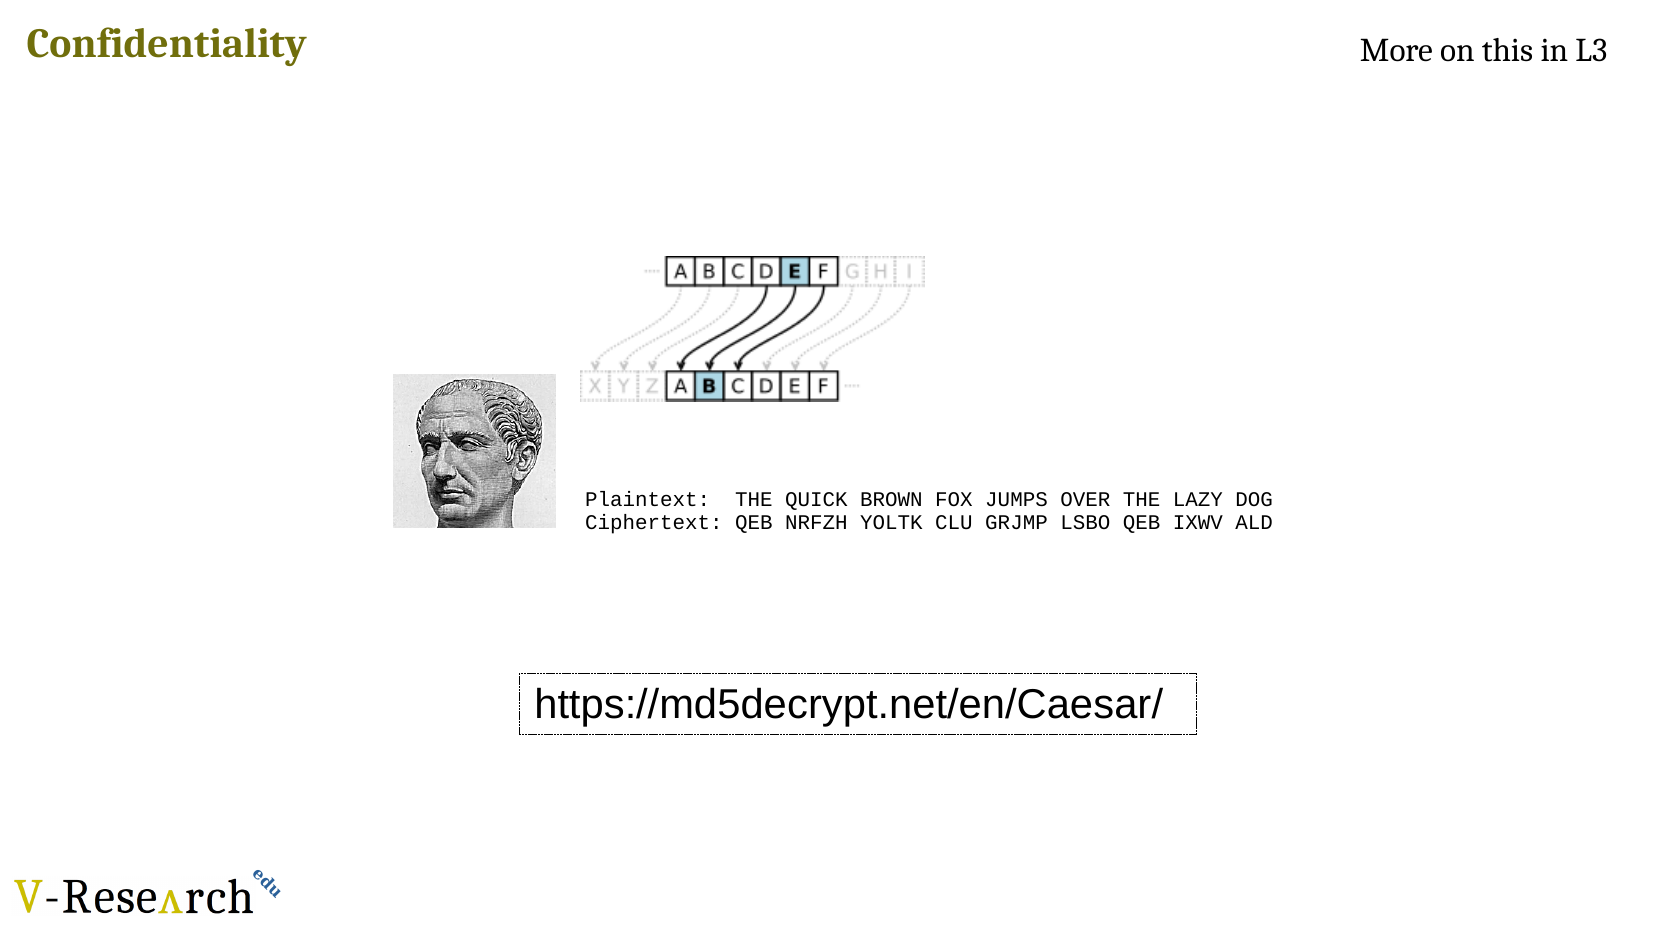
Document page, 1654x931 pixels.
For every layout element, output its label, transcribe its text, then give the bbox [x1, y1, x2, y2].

picture [580, 256, 925, 402]
text_box Confidentiality [11, 12, 1193, 77]
picture [393, 374, 556, 528]
text_box edu [222, 847, 333, 931]
text_box Plaintext: THE QUICK BROWN FOX JUMPS OVER THE LAZY DOG Ciphertext: QEB NRFZH YOLTK CLU GRJMP LSBO QEB IXWV ALD [570, 481, 1288, 544]
picture [11, 876, 255, 916]
text_box https://md5decrypt.net/en/Caesar/ [519, 673, 1197, 735]
text_box More on this in L3 [1345, 23, 1632, 78]
